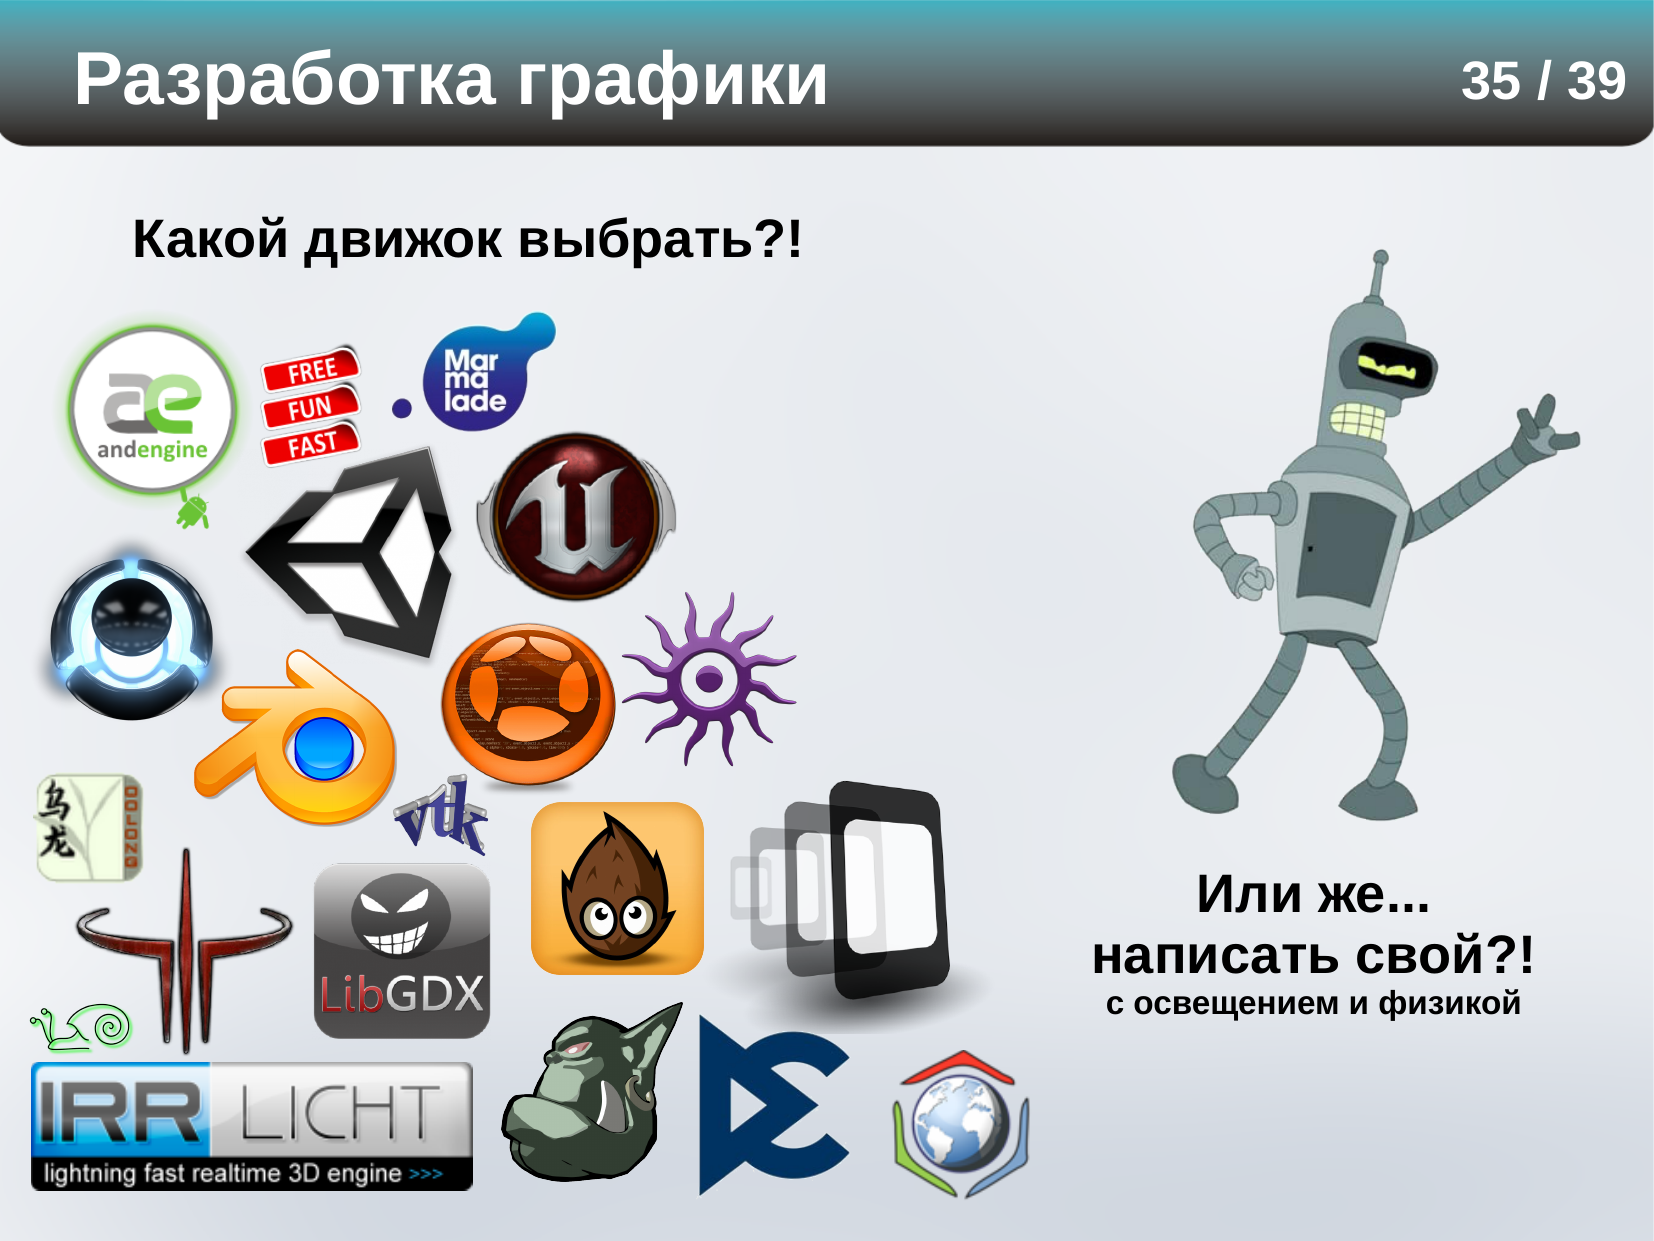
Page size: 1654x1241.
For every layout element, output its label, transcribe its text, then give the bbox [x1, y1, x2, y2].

text_box Или же... написать свой?! с освещением и физикой [1062, 856, 1565, 1030]
picture [0, 0, 1654, 1241]
text_box Разработка графики [59, 29, 1241, 129]
text_box <number> / 39 [1446, 42, 1654, 179]
text_box Какой движок выбрать?! [118, 200, 1477, 277]
